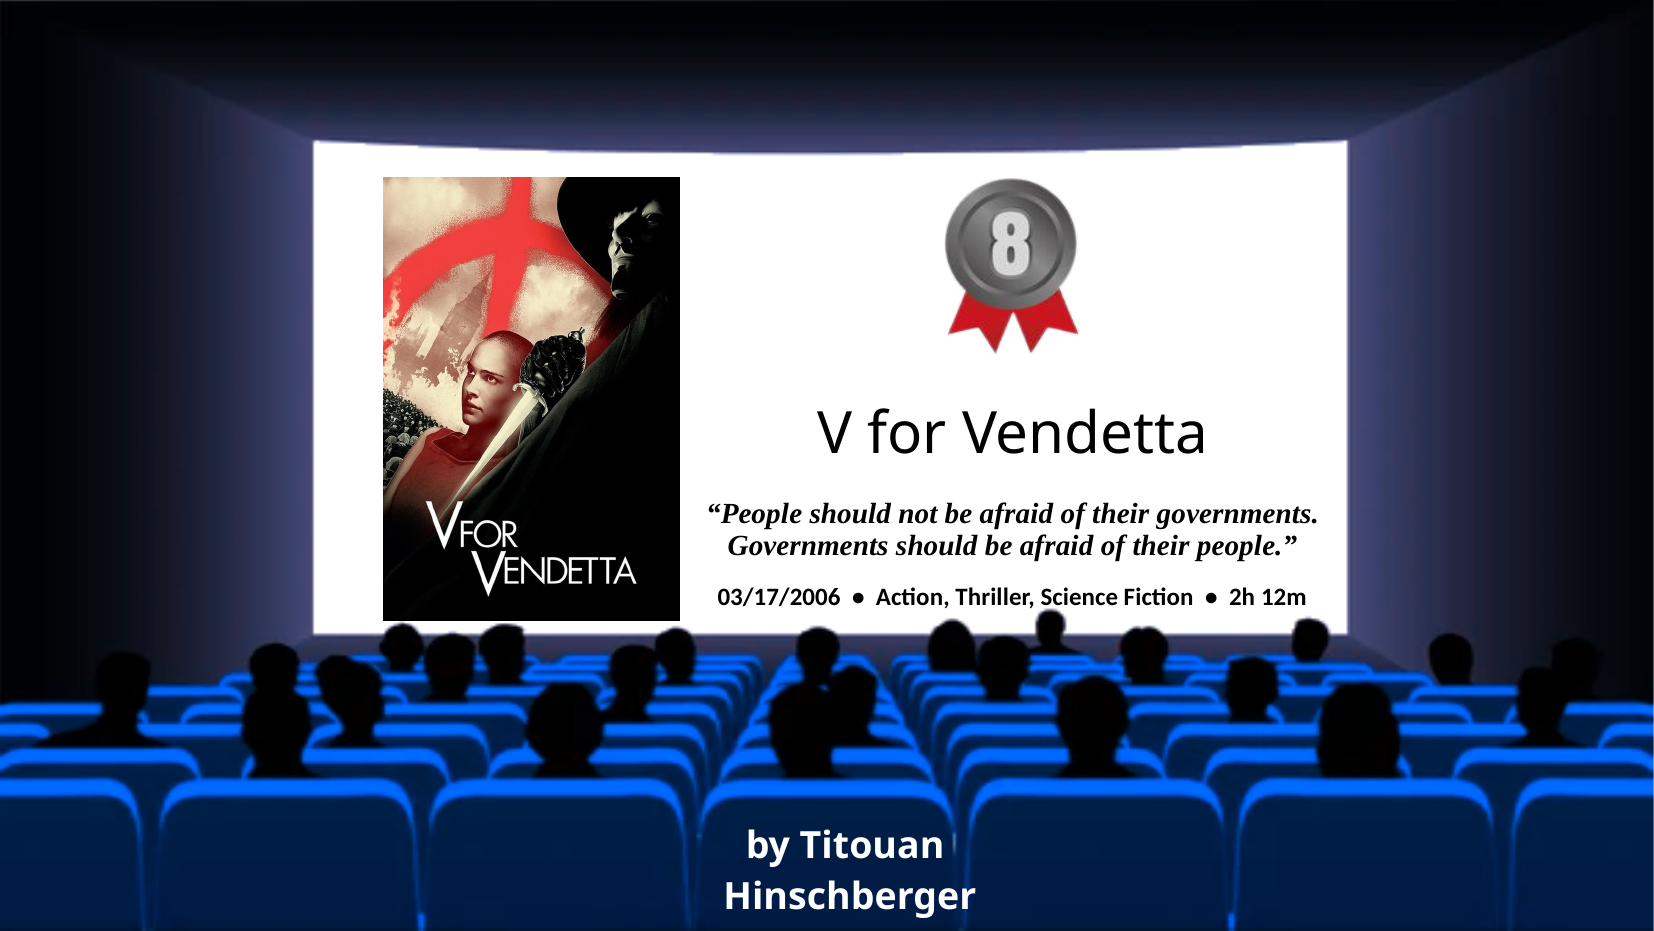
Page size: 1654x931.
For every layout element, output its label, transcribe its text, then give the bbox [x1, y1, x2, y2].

text_box “People should not be afraid of their governments. Governments should be afraid of their people.” [685, 490, 1341, 570]
picture [0, 0, 1654, 931]
text_box V for Vendetta [685, 383, 1341, 470]
text_box 03/17/2006 • Action, Thriller, Science Fiction • 2h 12m [679, 578, 1347, 619]
